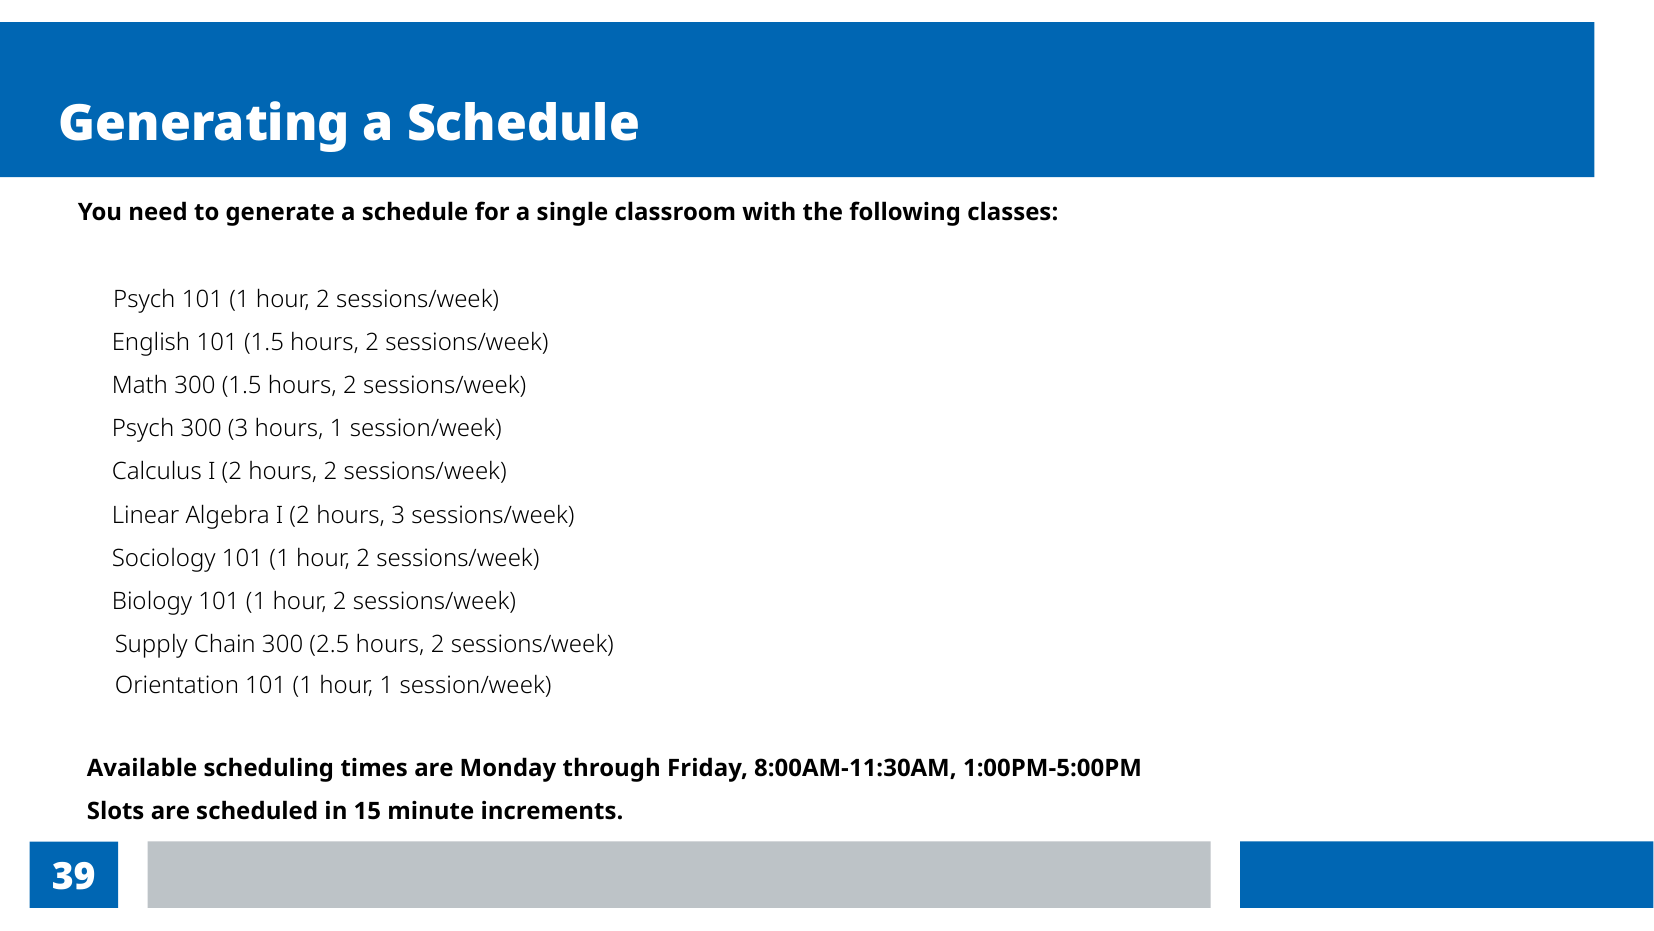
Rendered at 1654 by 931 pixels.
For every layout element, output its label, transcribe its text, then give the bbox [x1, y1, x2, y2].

list You need to generate a schedule for a single classroom with the following classes: Psych 101 (1 hour, 2 sessions/week) English 101 (1.5 hours, 2 sessions/week) Math 300 (1.5 hours, 2 sessions/week) Psych 300 (3 hours, 1 session/week) Calculus I (2 hours, 2 sessions/week) Linear Algebra I (2 hours, 3 sessions/week) Sociology 101 (1 hour, 2 sessions/week) Biology 101 (1 hour, 2 sessions/week) Supply Chain 300 (2.5 hours, 2 sessions/week) Orientation 101 (1 hour, 1 session/week) Available scheduling times are Monday through Friday, 8:00AM-11:30AM, 1:00PM-5:00PM Slots are scheduled in 15 minute increments. [59, 195, 1565, 841]
title Generating a Schedule [59, 44, 1595, 156]
